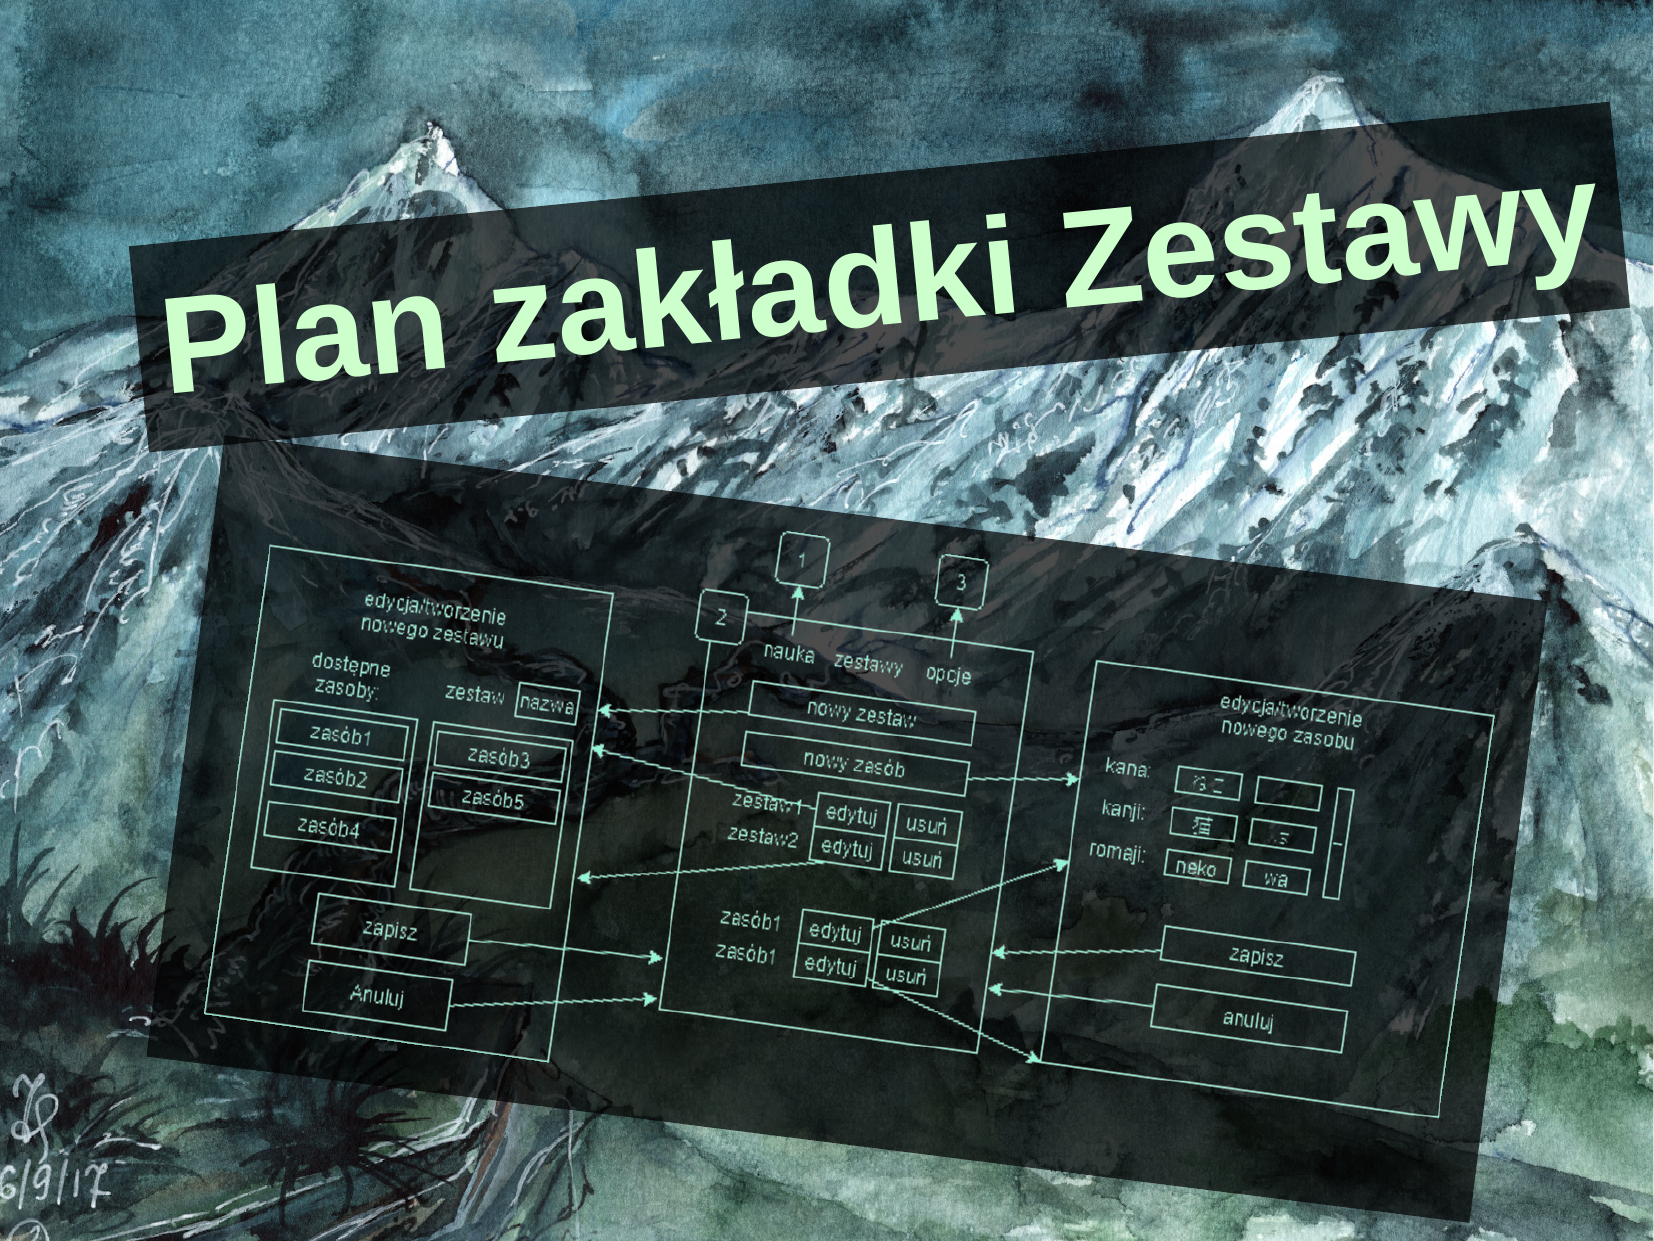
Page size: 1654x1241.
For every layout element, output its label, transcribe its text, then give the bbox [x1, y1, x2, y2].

title [146, 435, 1548, 1223]
title Plan zakładki Zestawy [128, 101, 1630, 453]
picture [0, 0, 1654, 1241]
